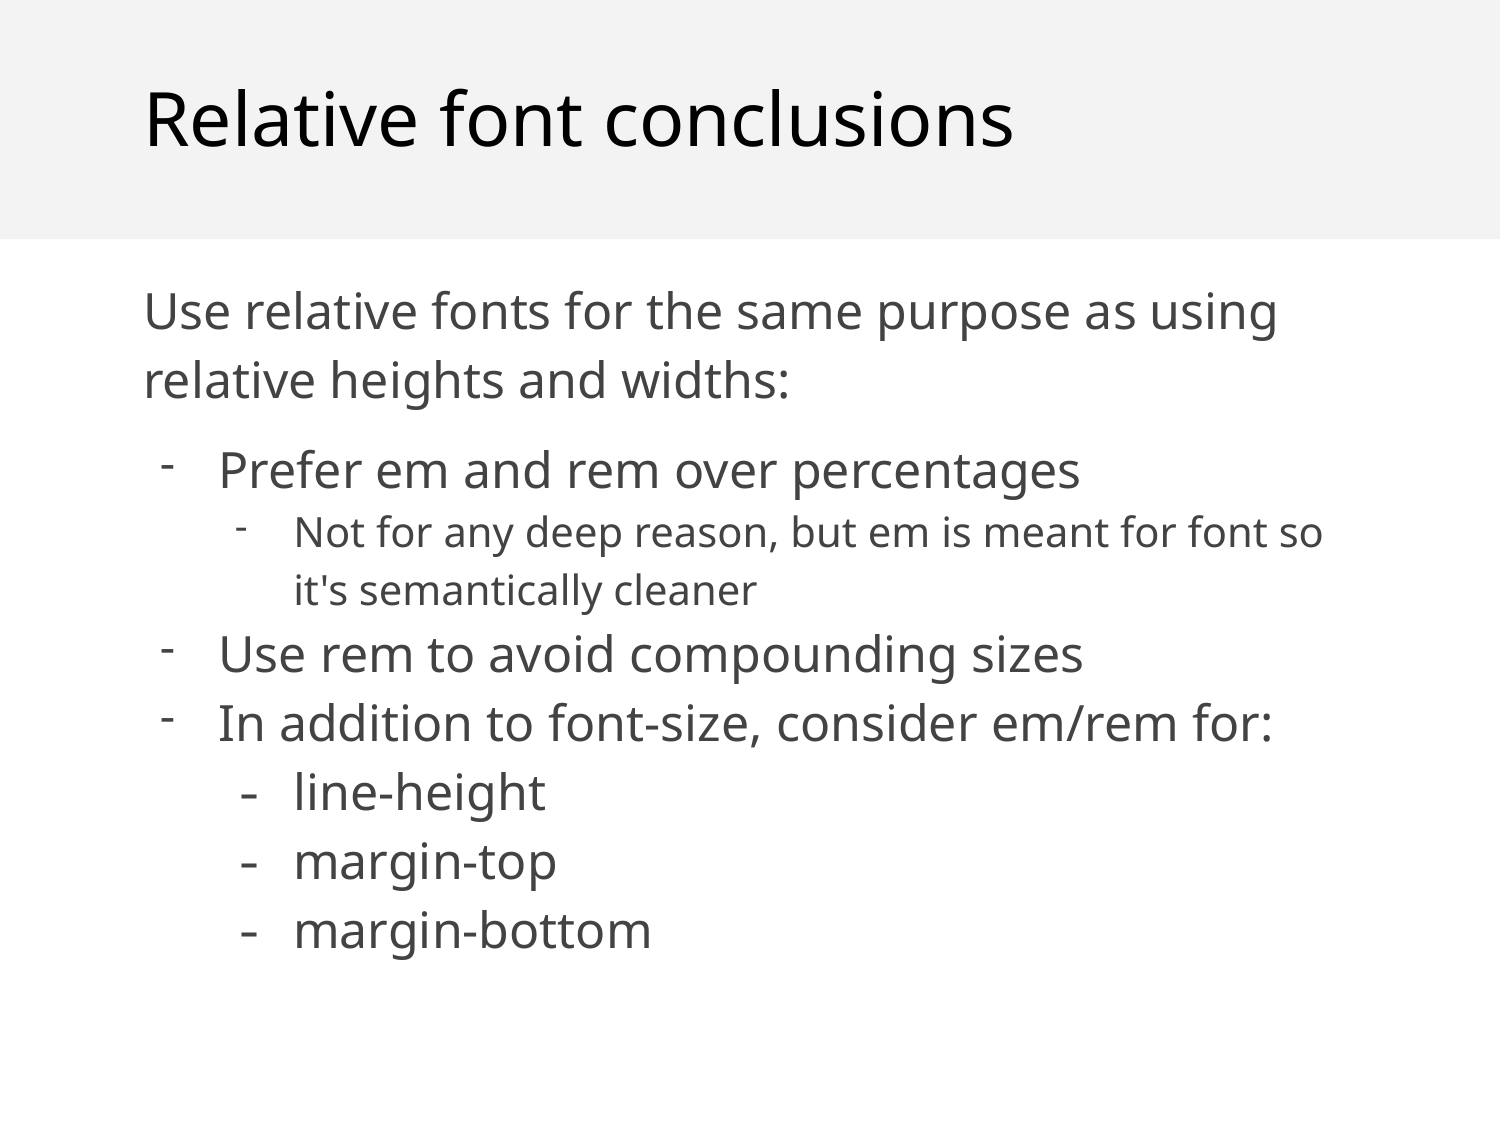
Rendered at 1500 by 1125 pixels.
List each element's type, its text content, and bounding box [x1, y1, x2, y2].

title Relative font conclusions [128, 56, 1372, 183]
list Use relative fonts for the same purpose as using relative heights and widths: Prefer em and rem over percentages Not for any deep reason, but em is meant for font so it's semantically cleaner Use rem to avoid compounding sizes In addition to font-size, consider em/rem for: line-height margin-top margin-bottom [128, 255, 1372, 1004]
